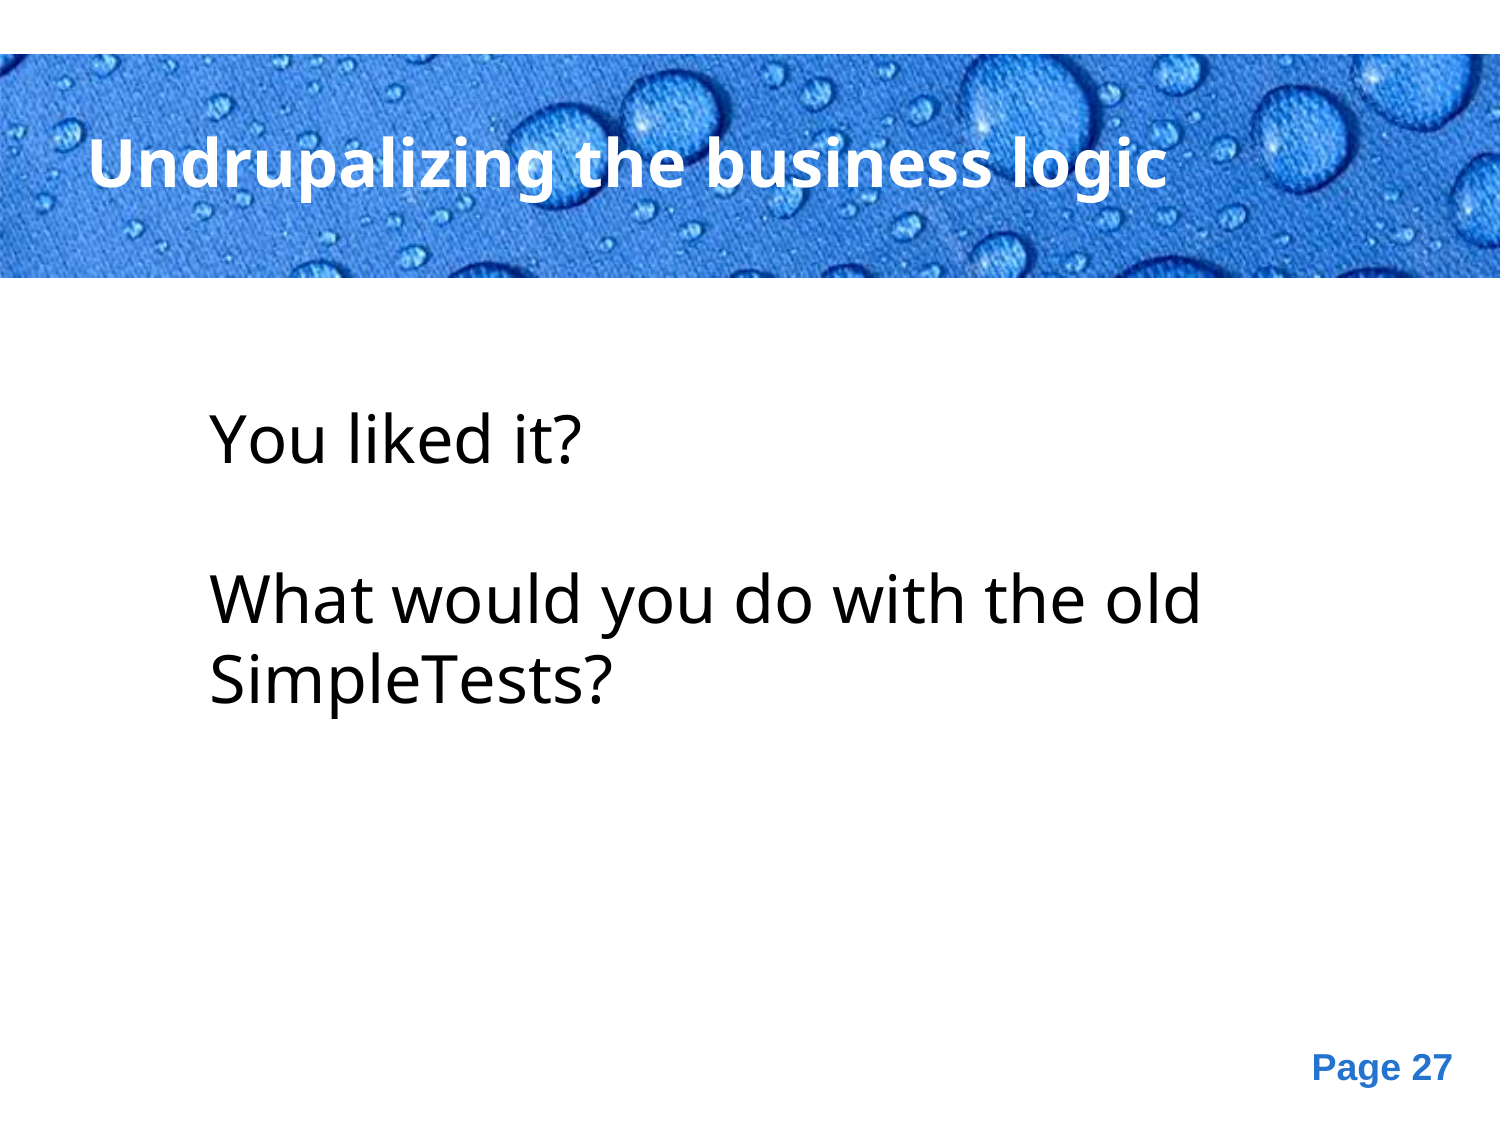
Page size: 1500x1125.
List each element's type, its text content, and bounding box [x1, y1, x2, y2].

text_box Undrupalizing the business logic [71, 112, 1185, 209]
picture [0, 54, 1500, 278]
text_box You liked it? What would you do with the old SimpleTests? [195, 389, 1426, 961]
